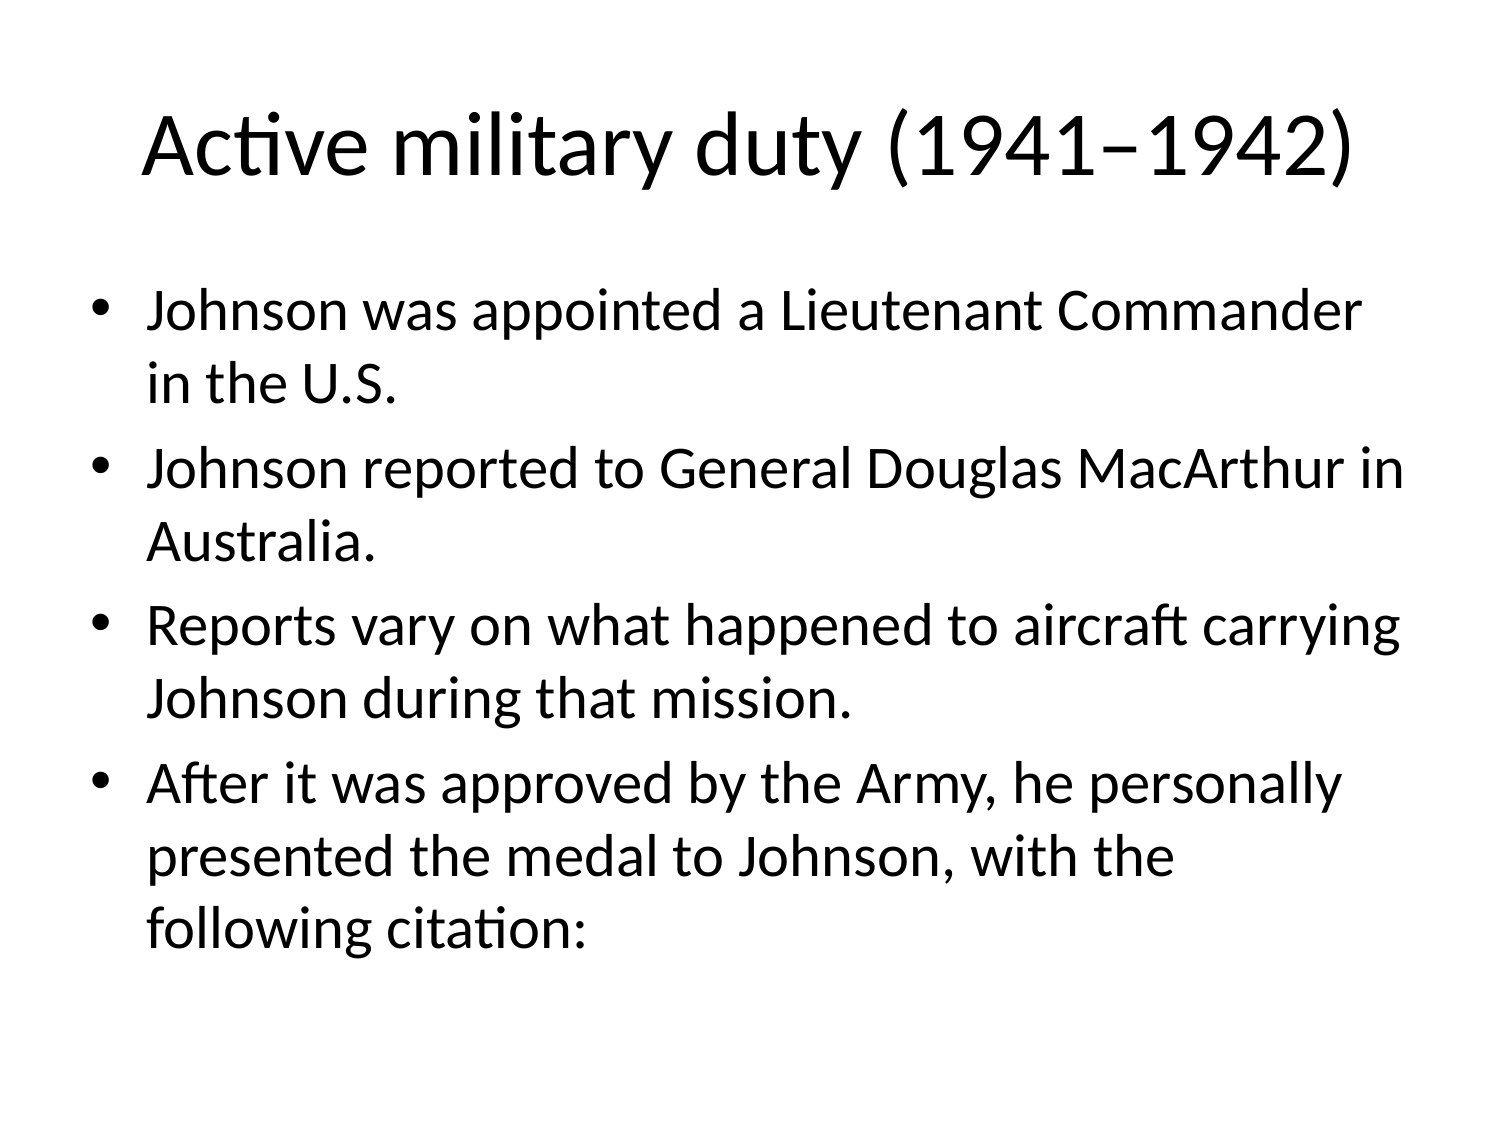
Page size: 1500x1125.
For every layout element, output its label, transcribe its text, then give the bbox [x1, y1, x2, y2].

list Johnson was appointed a Lieutenant Commander in the U.S. Johnson reported to General Douglas MacArthur in Australia. Reports vary on what happened to aircraft carrying Johnson during that mission. After it was approved by the Army, he personally presented the medal to Johnson, with the following citation: [75, 262, 1425, 1005]
title Active military duty (1941–1942) [75, 45, 1425, 233]
